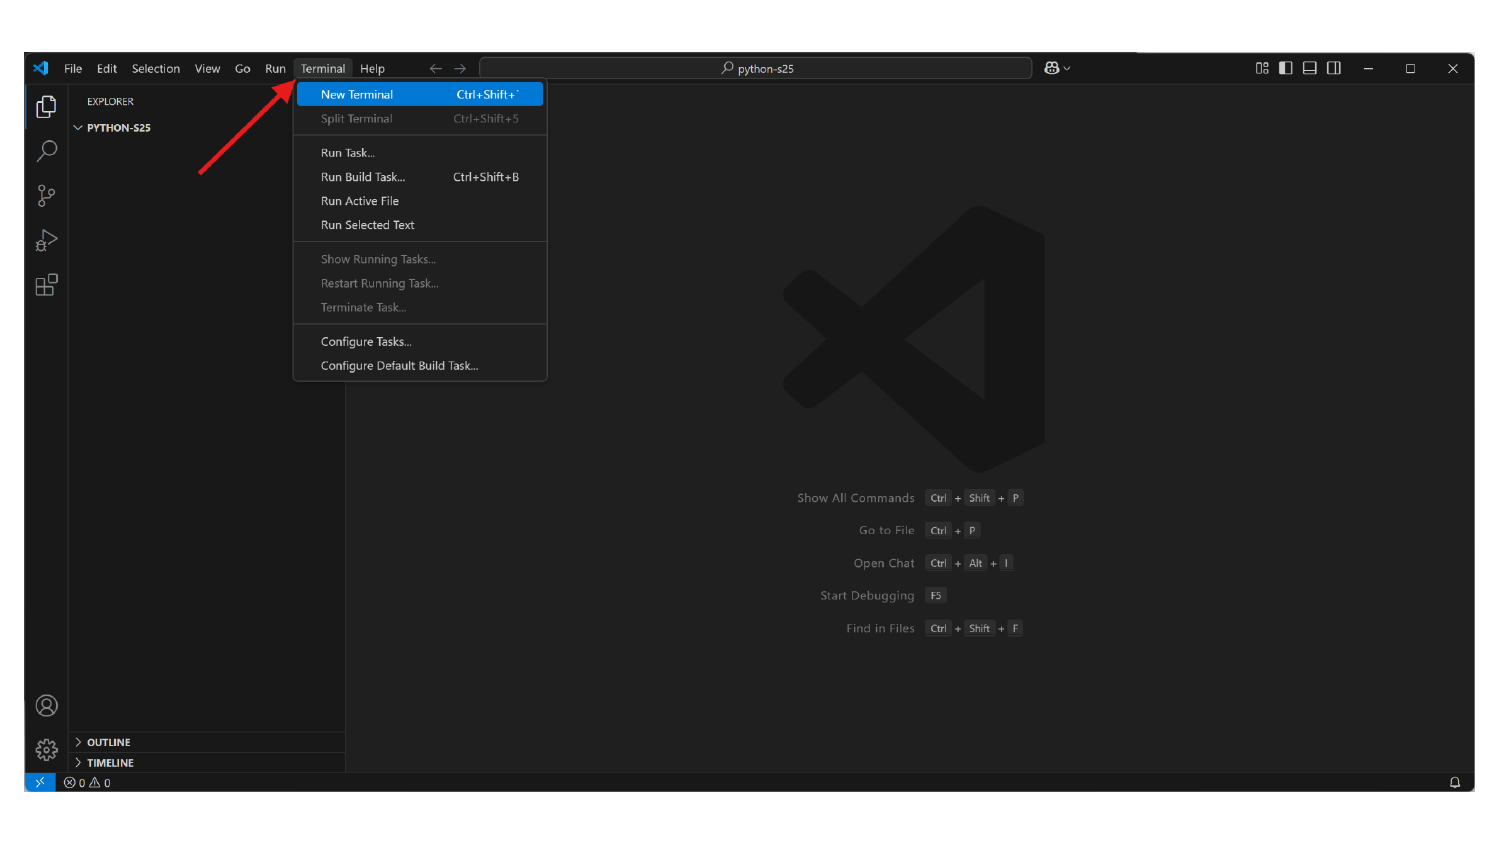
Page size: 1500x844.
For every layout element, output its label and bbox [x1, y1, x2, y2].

picture [24, 52, 1475, 792]
